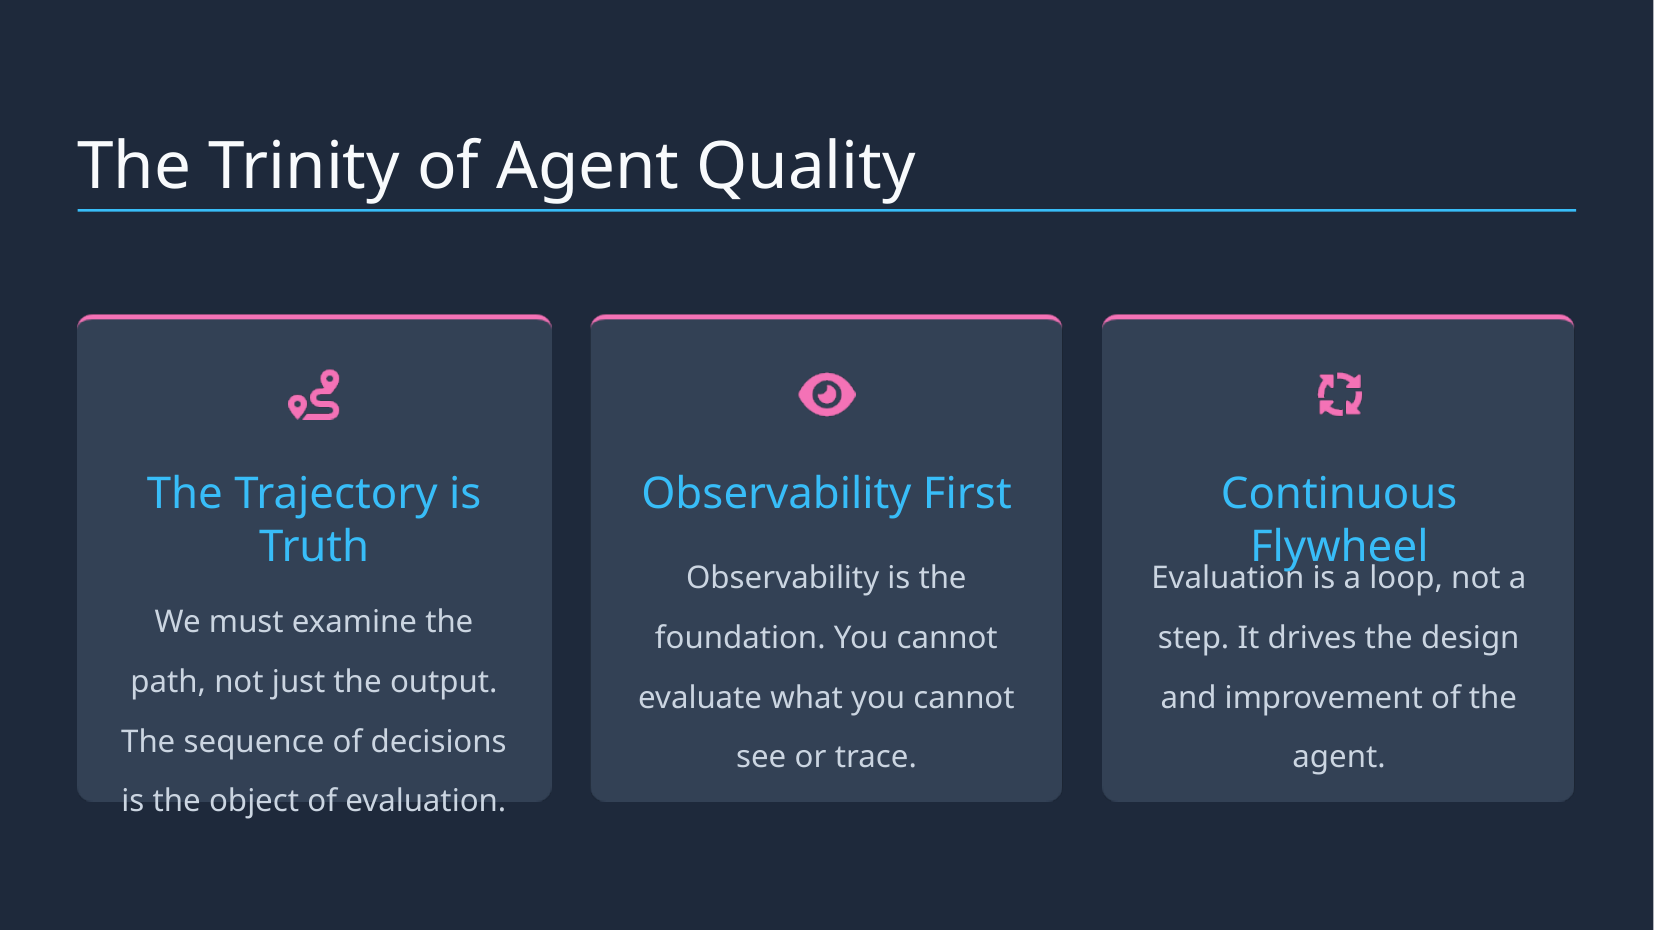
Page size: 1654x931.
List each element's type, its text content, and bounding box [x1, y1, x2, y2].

text_box Observability First [618, 464, 1035, 518]
text_box Observability is the foundation. You cannot evaluate what you cannot see or trace. [628, 534, 1025, 775]
text_box Continuous Flywheel [1131, 464, 1548, 570]
text_box Evaluation is a loop, not a step. It drives the design and improvement of the agent. [1141, 534, 1538, 775]
picture [589, 313, 1064, 803]
text_box The Trajectory is Truth [106, 464, 523, 570]
text_box We must examine the path, not just the output. The sequence of decisions is the object of evaluation. [116, 578, 513, 819]
picture [77, 313, 552, 803]
text_box The Trinity of Agent Quality [77, 122, 1651, 202]
picture [1102, 313, 1576, 803]
